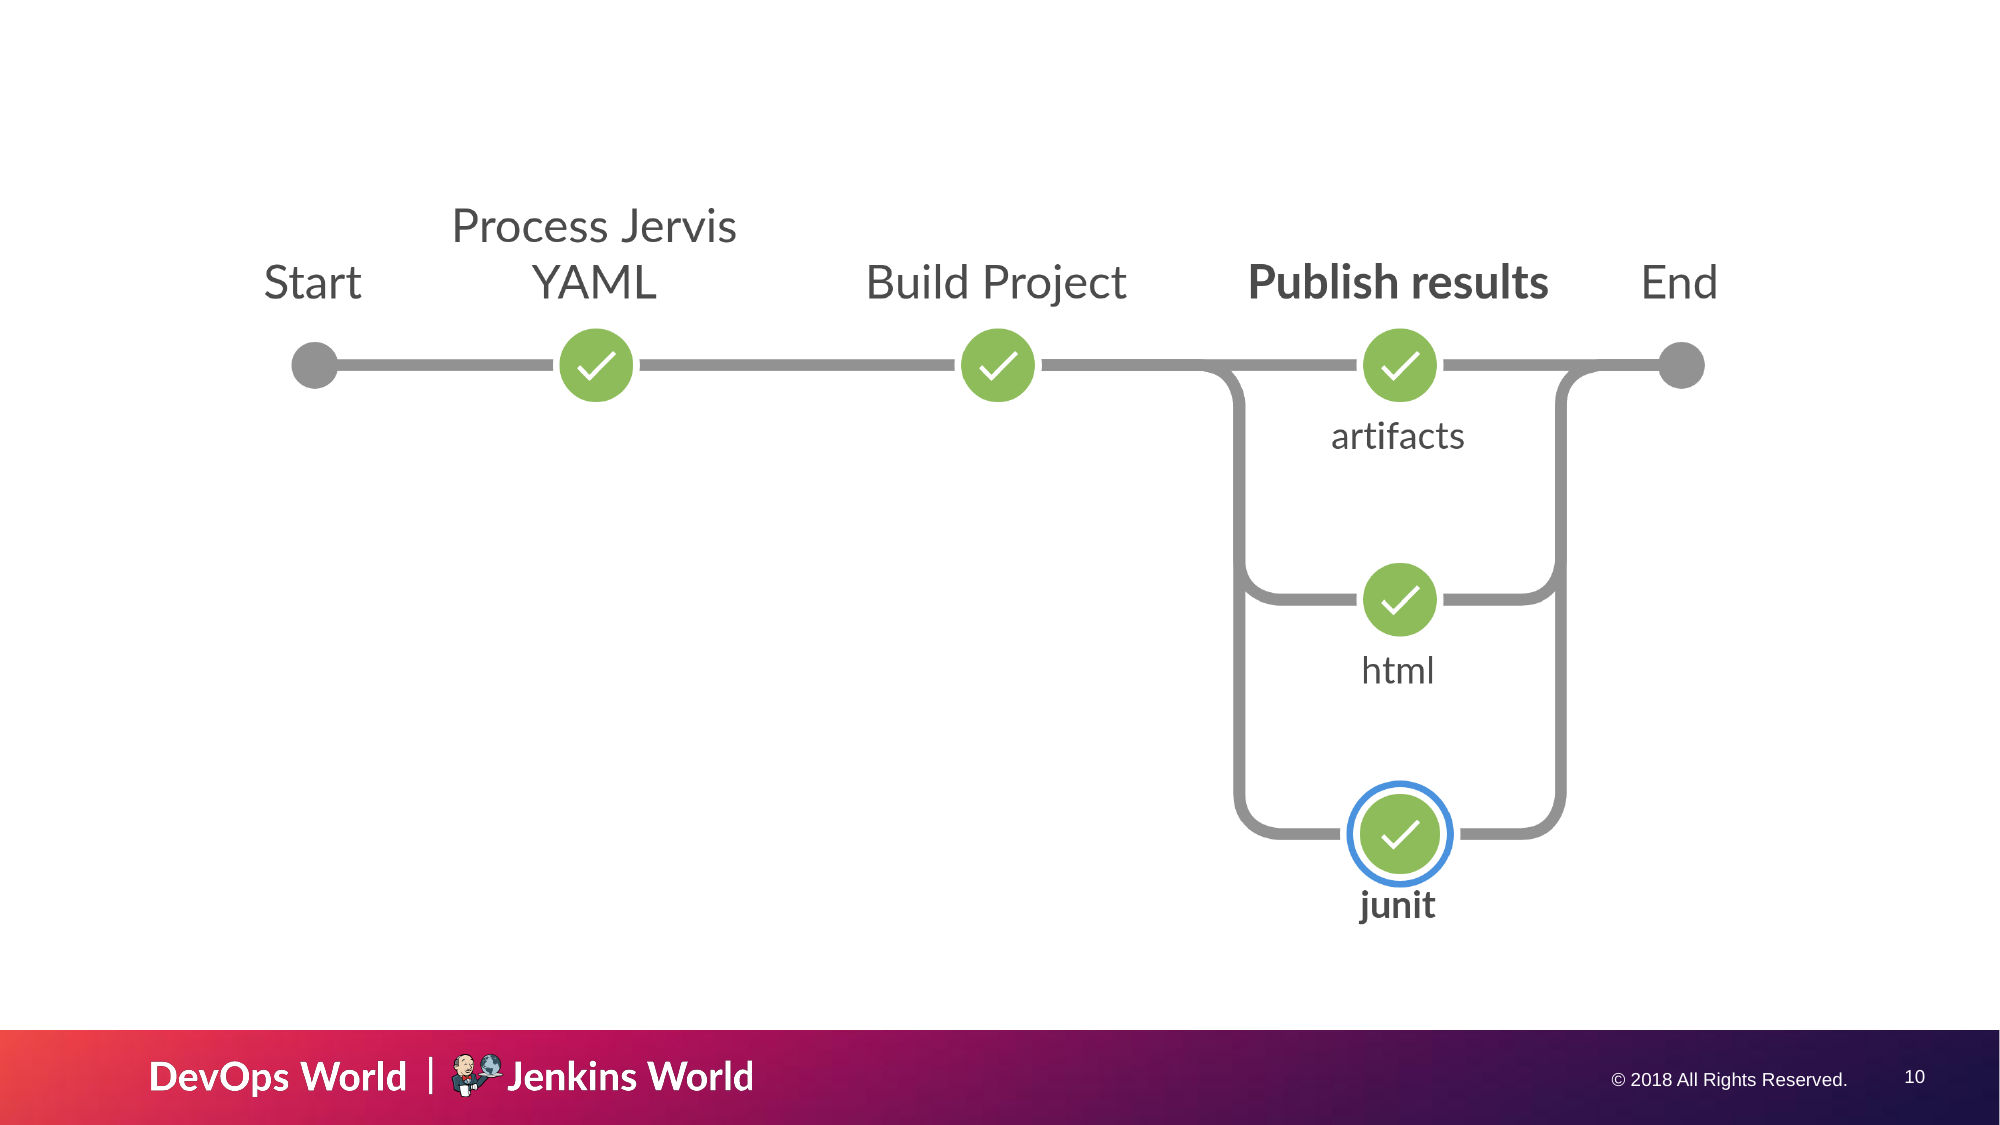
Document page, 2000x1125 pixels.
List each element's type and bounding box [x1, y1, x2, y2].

picture [0, 1030, 2000, 1125]
picture [204, 144, 1795, 981]
